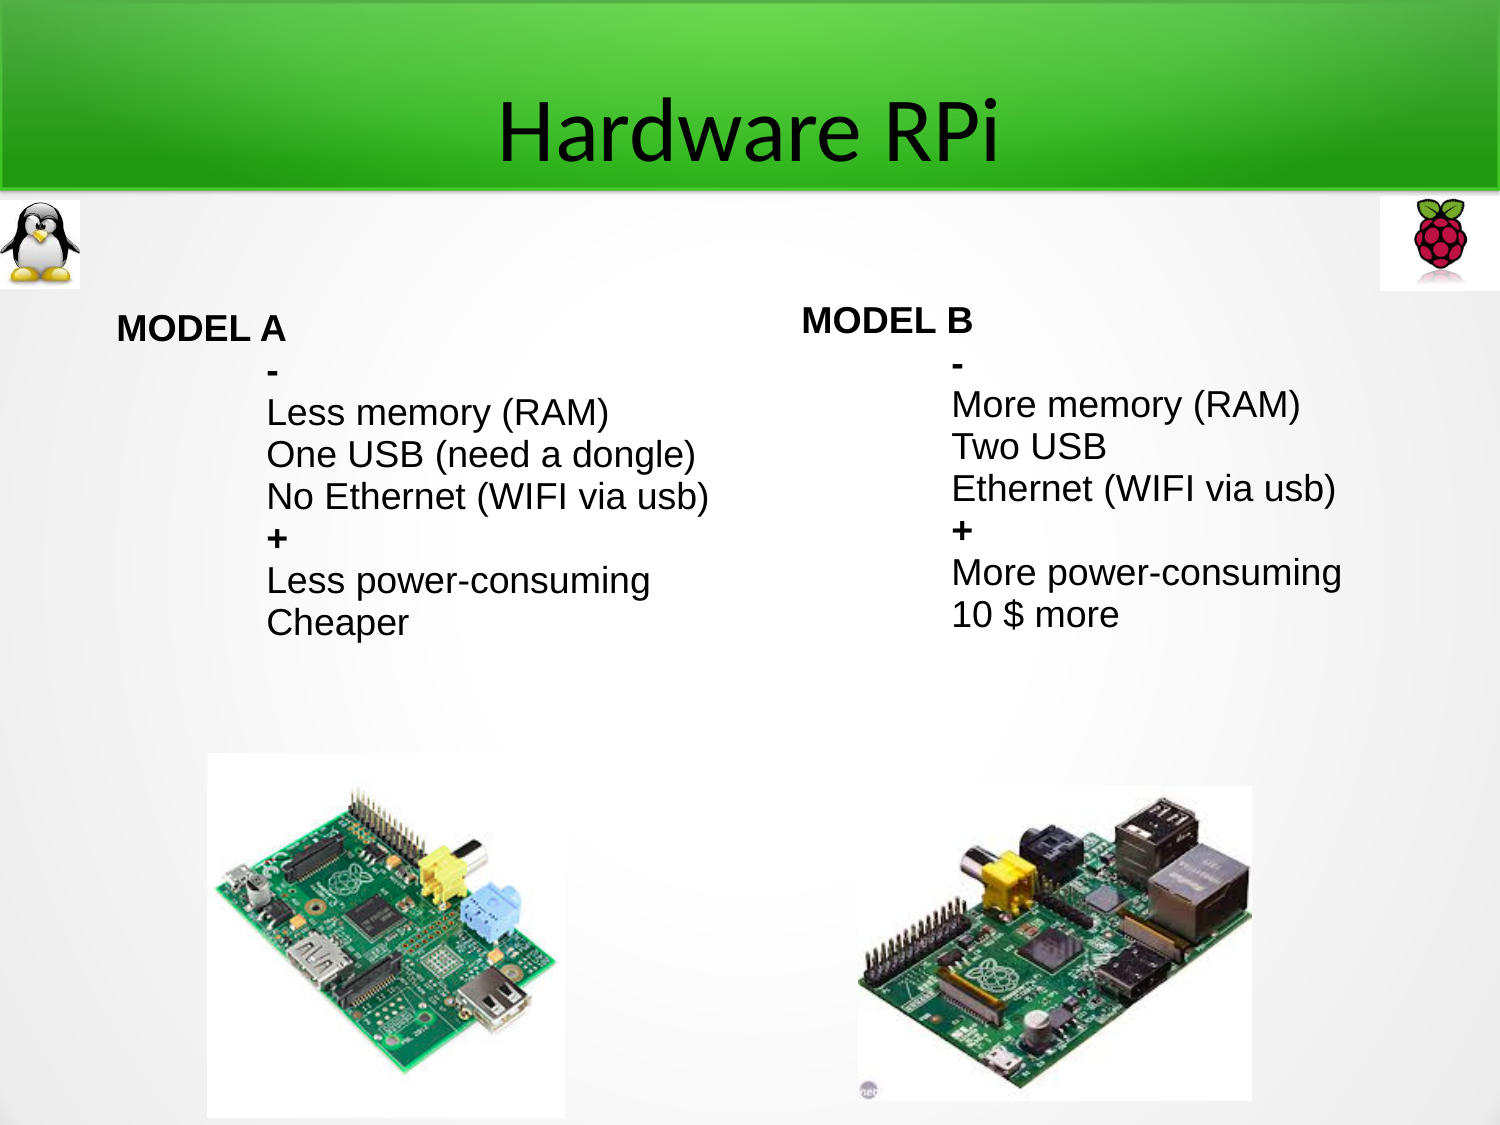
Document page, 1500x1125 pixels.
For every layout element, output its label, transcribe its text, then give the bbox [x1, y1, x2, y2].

text_box MODEL A - Less memory (RAM) One USB (need a dongle) No Ethernet (WIFI via usb) + Less power-consuming Cheaper [101, 300, 743, 736]
title Hardware RPi [75, 45, 1425, 233]
picture [207, 753, 565, 1118]
picture [1380, 196, 1500, 291]
picture [0, 200, 80, 289]
text_box MODEL B - More memory (RAM) Two USB Ethernet (WIFI via usb) + More power-consuming 10 $ more [786, 292, 1428, 686]
picture [858, 786, 1252, 1102]
